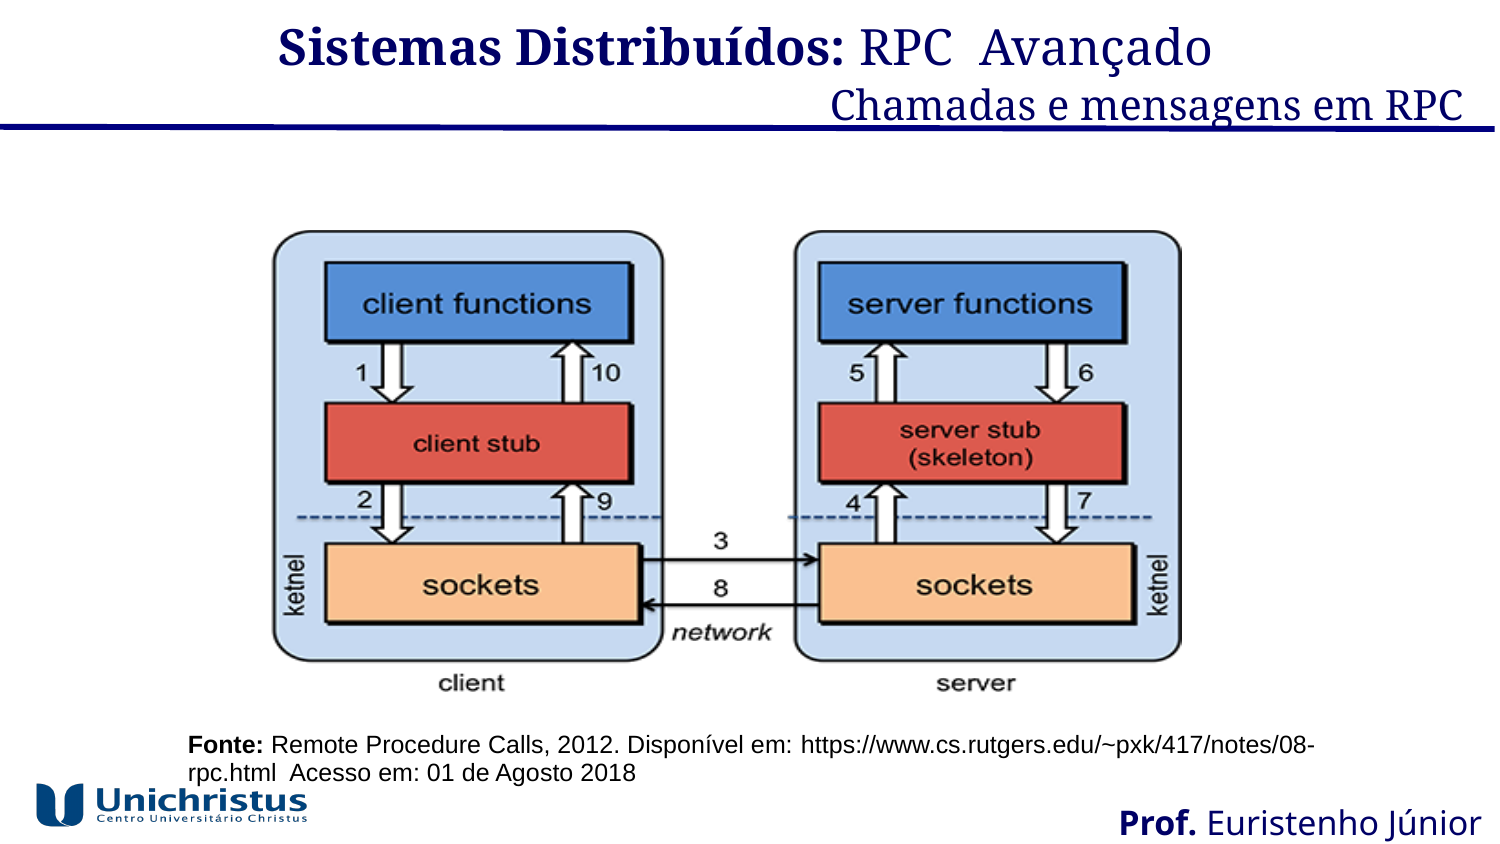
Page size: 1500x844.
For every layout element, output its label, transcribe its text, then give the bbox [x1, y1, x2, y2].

text_box Chamadas e mensagens em RPC [815, 68, 1500, 179]
text_box Sistemas Distribuídos: RPC Avançado [264, 4, 1231, 78]
picture [32, 781, 311, 828]
text_box Prof. Euristenho Júnior [1103, 791, 1500, 844]
text_box Fonte: Remote Procedure Calls, 2012. Disponível em: https://www.cs.rutgers.edu/~pxk/417/notes/08-rpc.html Acesso em: 01 de Agosto 2018 [173, 723, 1376, 795]
picture [270, 230, 1182, 701]
